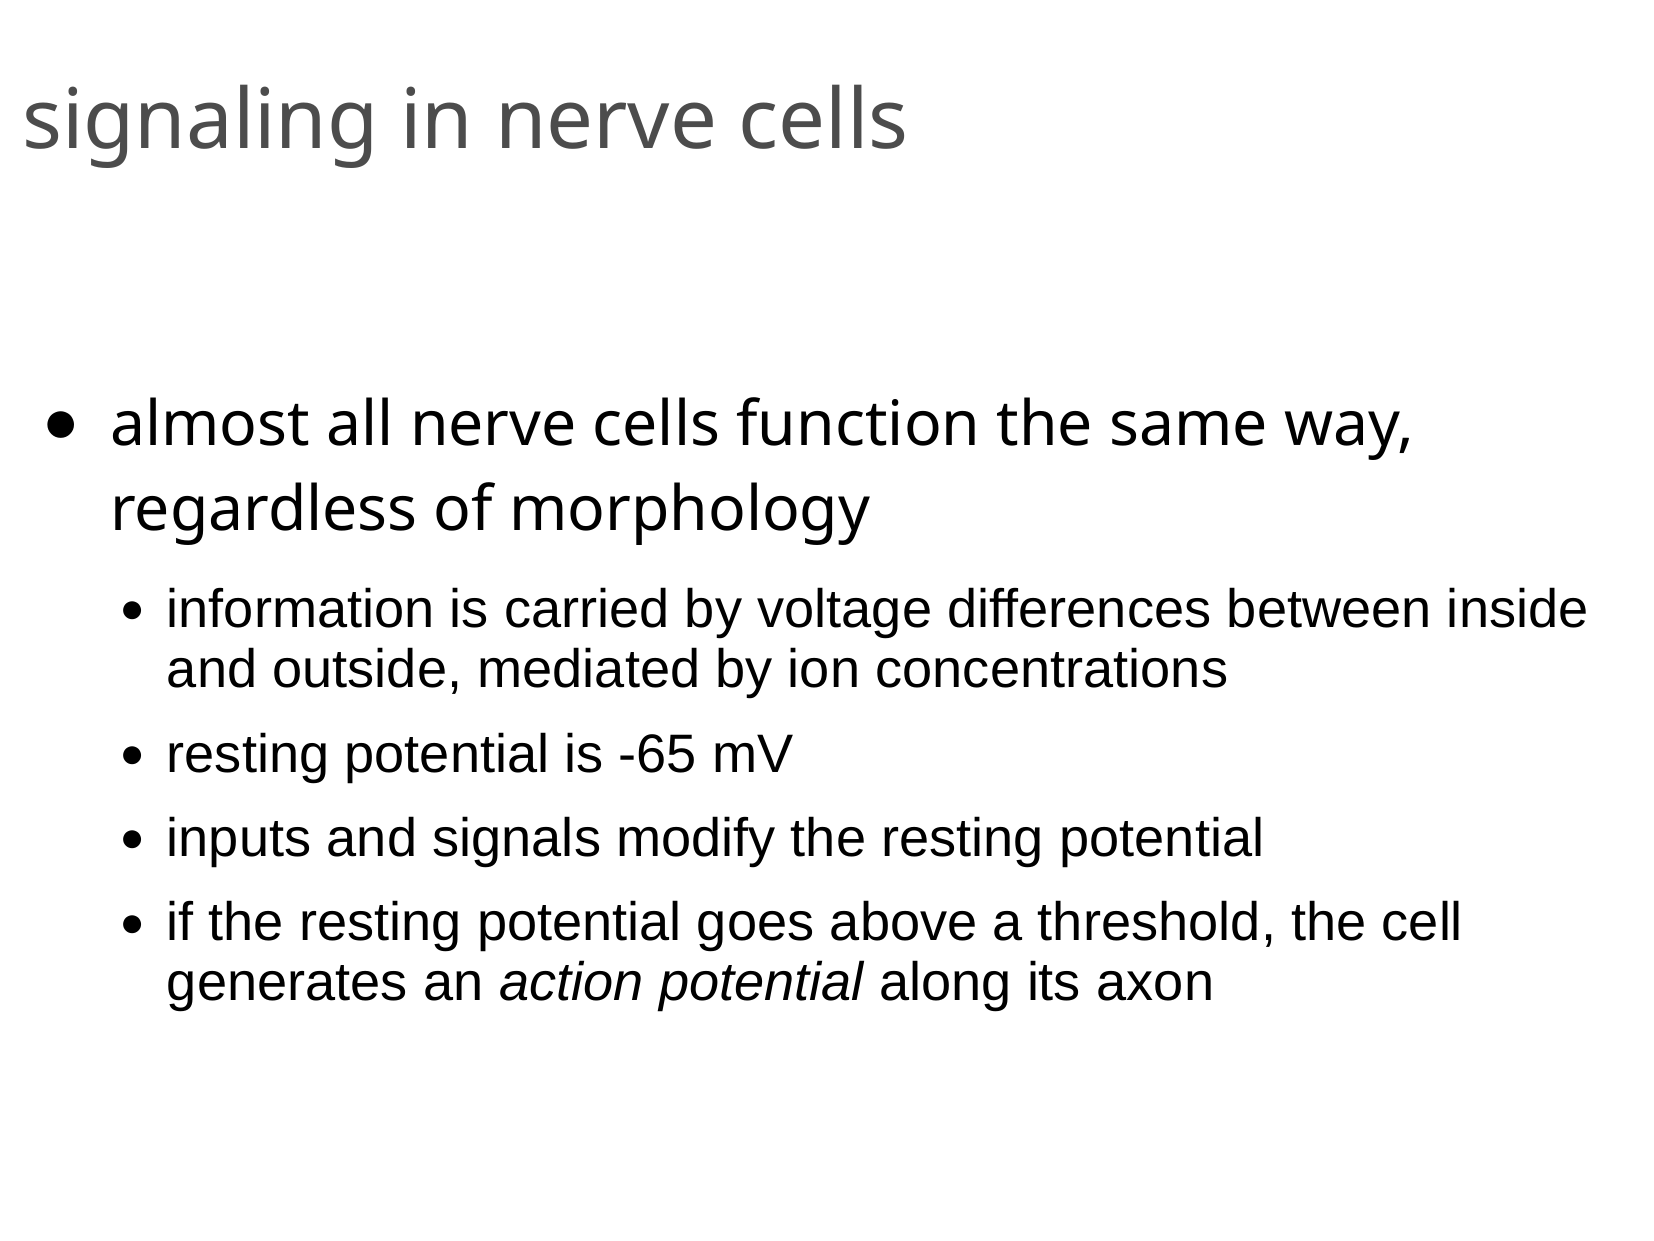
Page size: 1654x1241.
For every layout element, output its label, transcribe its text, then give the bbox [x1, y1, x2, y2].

title signaling in nerve cells [22, 19, 1654, 213]
list almost all nerve cells function the same way, regardless of morphology information is carried by voltage differences between inside and outside, mediated by ion concentrations resting potential is -65 mV inputs and signals modify the resting potential if the resting potential goes above a threshold, the cell generates an action potential along its axon [25, 226, 1654, 1166]
